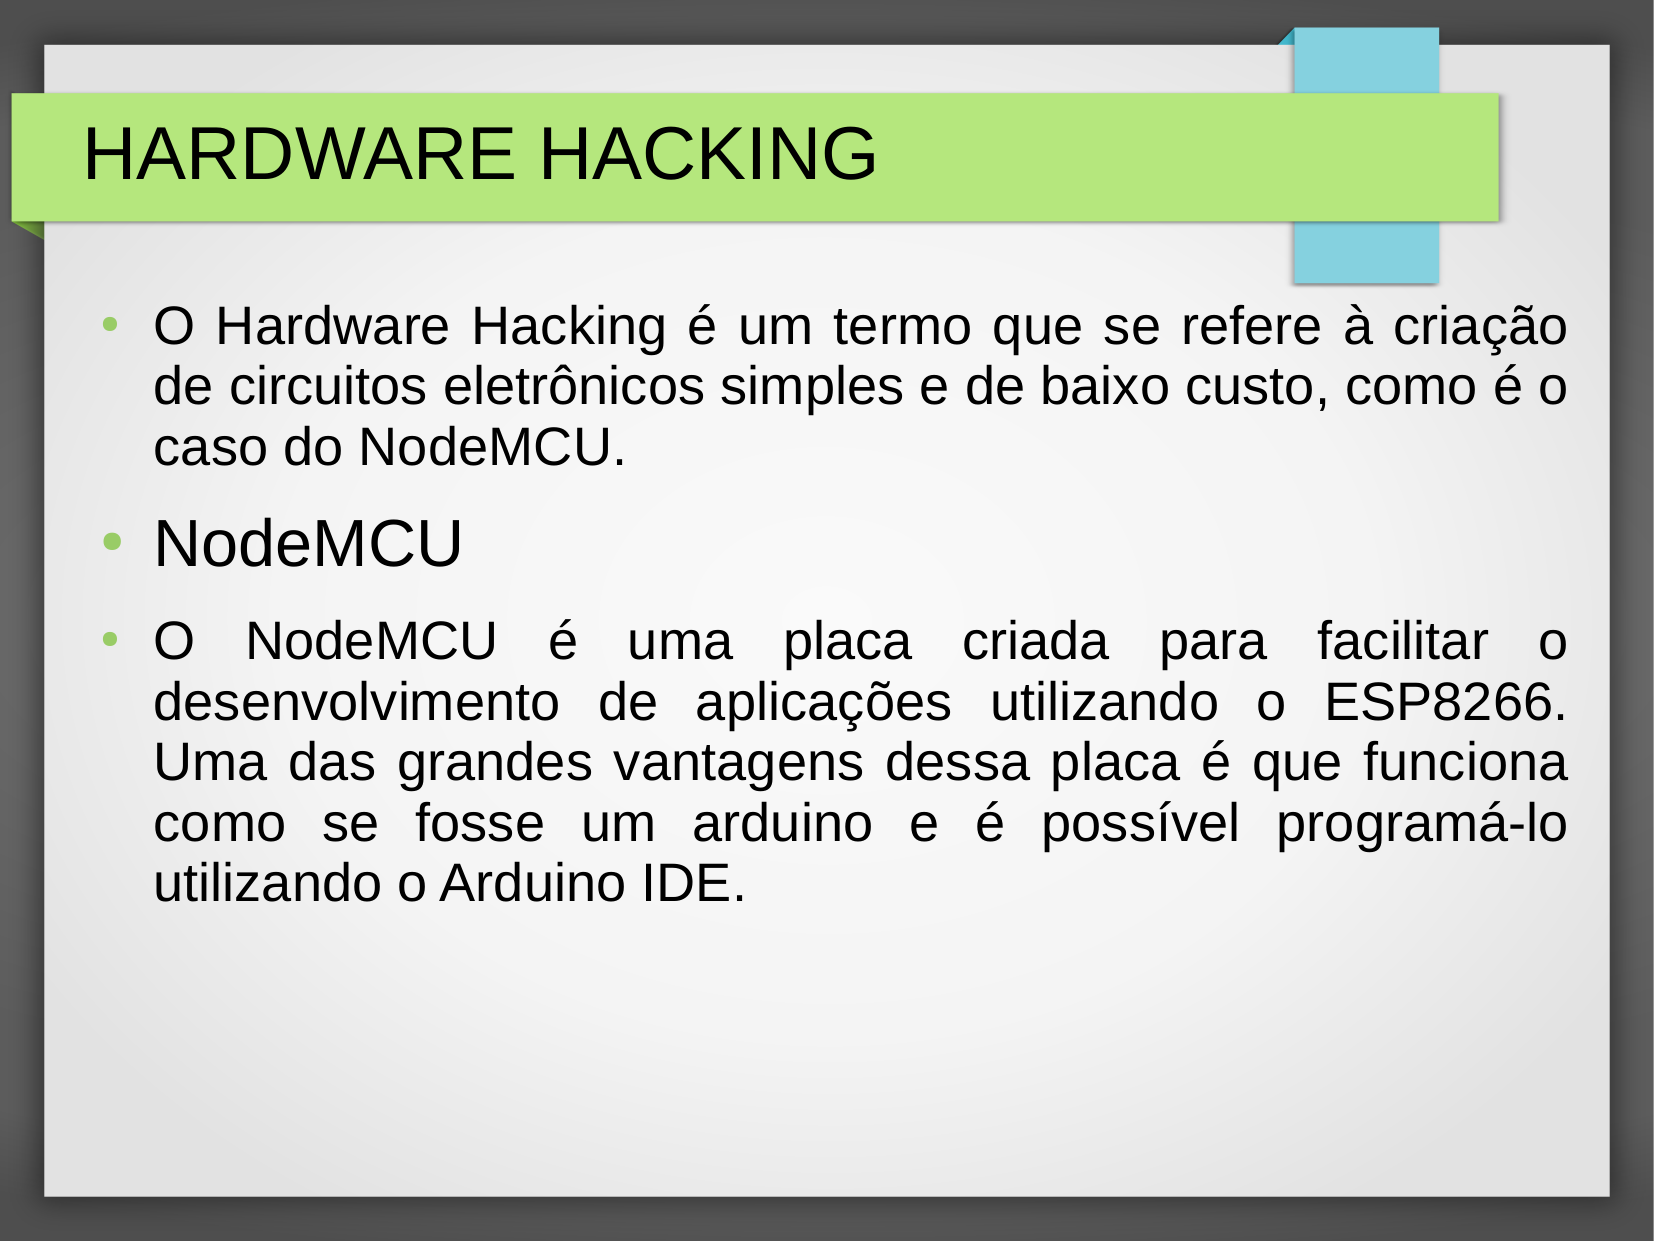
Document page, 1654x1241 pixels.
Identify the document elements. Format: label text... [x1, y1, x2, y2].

title HARDWARE HACKING [82, 94, 1264, 213]
list O Hardware Hacking é um termo que se refere à criação de circuitos eletrônicos simples e de baixo custo, como é o caso do NodeMCU. NodeMCU O NodeMCU é uma placa criada para facilitar o desenvolvimento de aplicações utilizando o ESP8266. Uma das grandes vantagens dessa placa é que funciona como se fosse um arduino e é possível programá-lo utilizando o Arduino IDE. [82, 295, 1571, 1015]
picture [0, 0, 1654, 1241]
